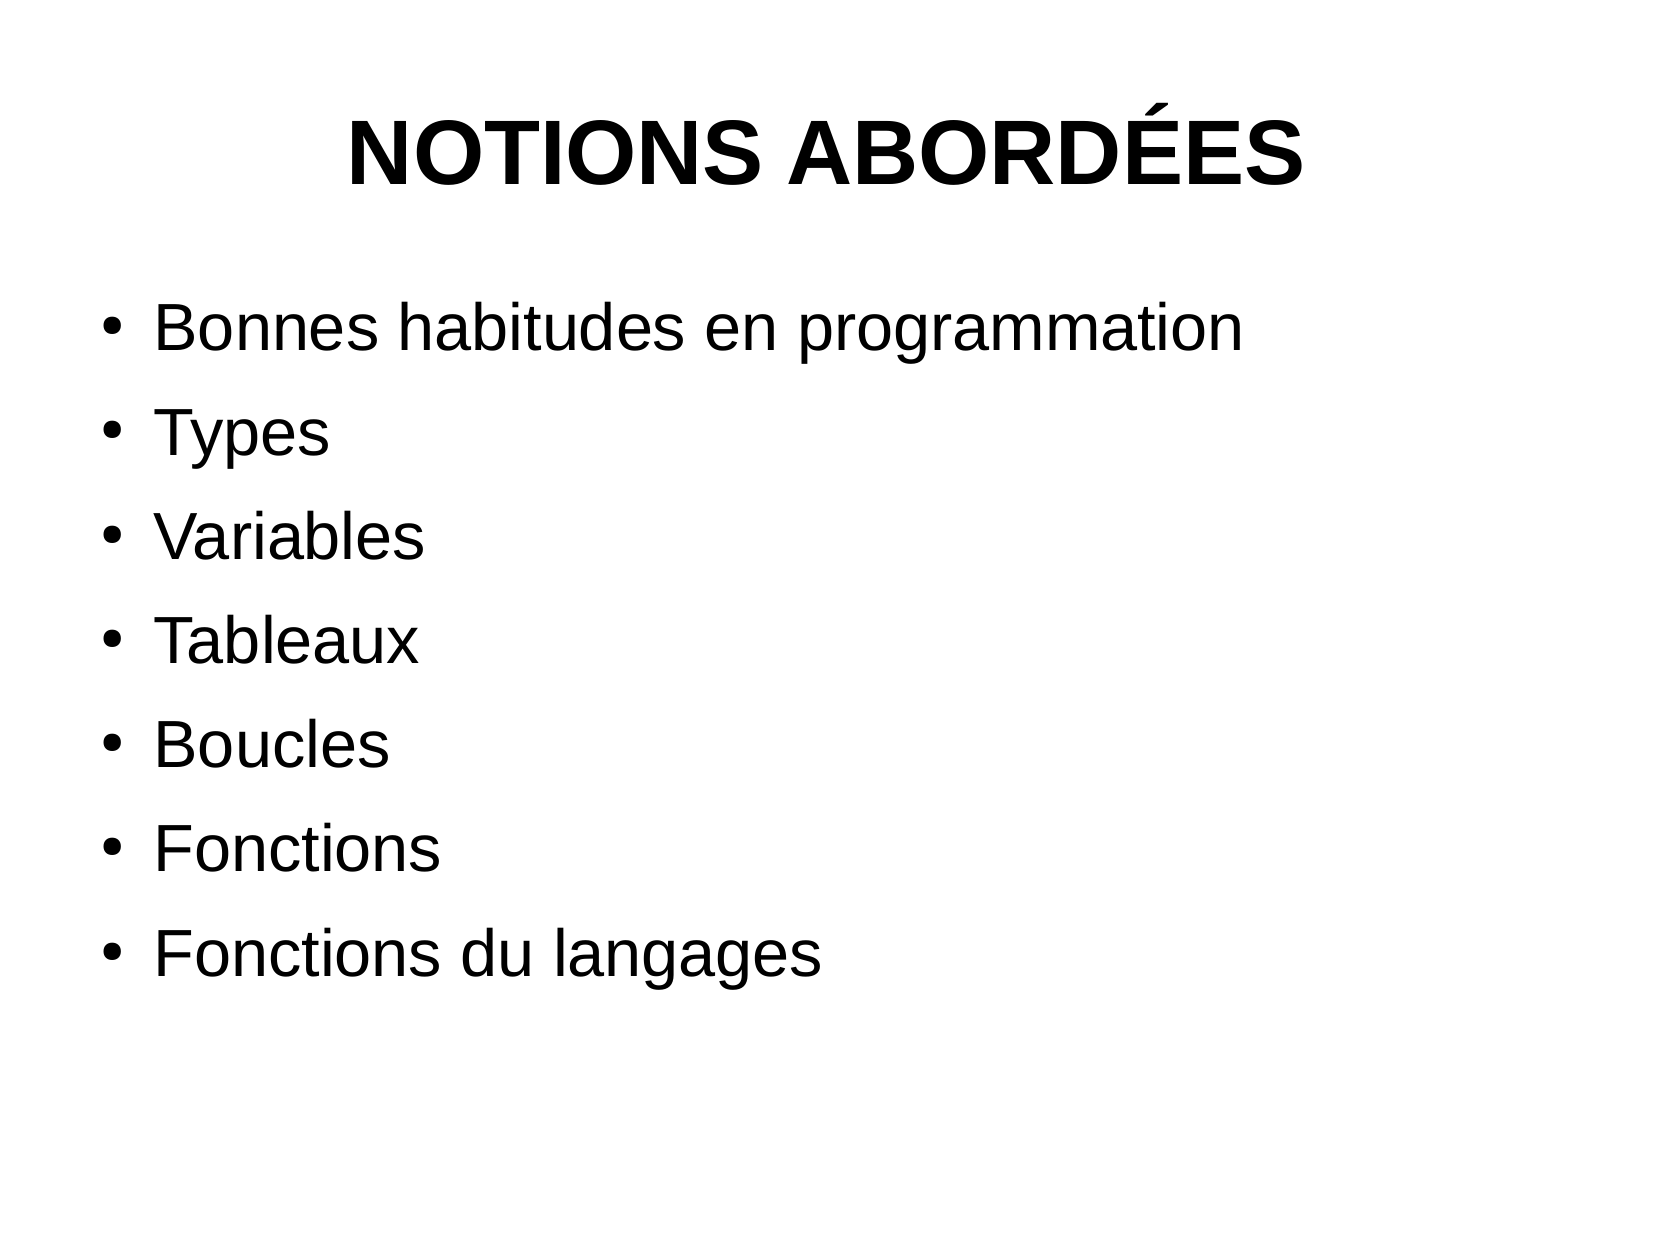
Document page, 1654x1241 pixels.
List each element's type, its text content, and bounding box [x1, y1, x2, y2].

list Bonnes habitudes en programmation Types Variables Tableaux Boucles Fonctions Fonctions du langages [82, 290, 1571, 1109]
title NOTIONS ABORDÉES [82, 49, 1571, 257]
